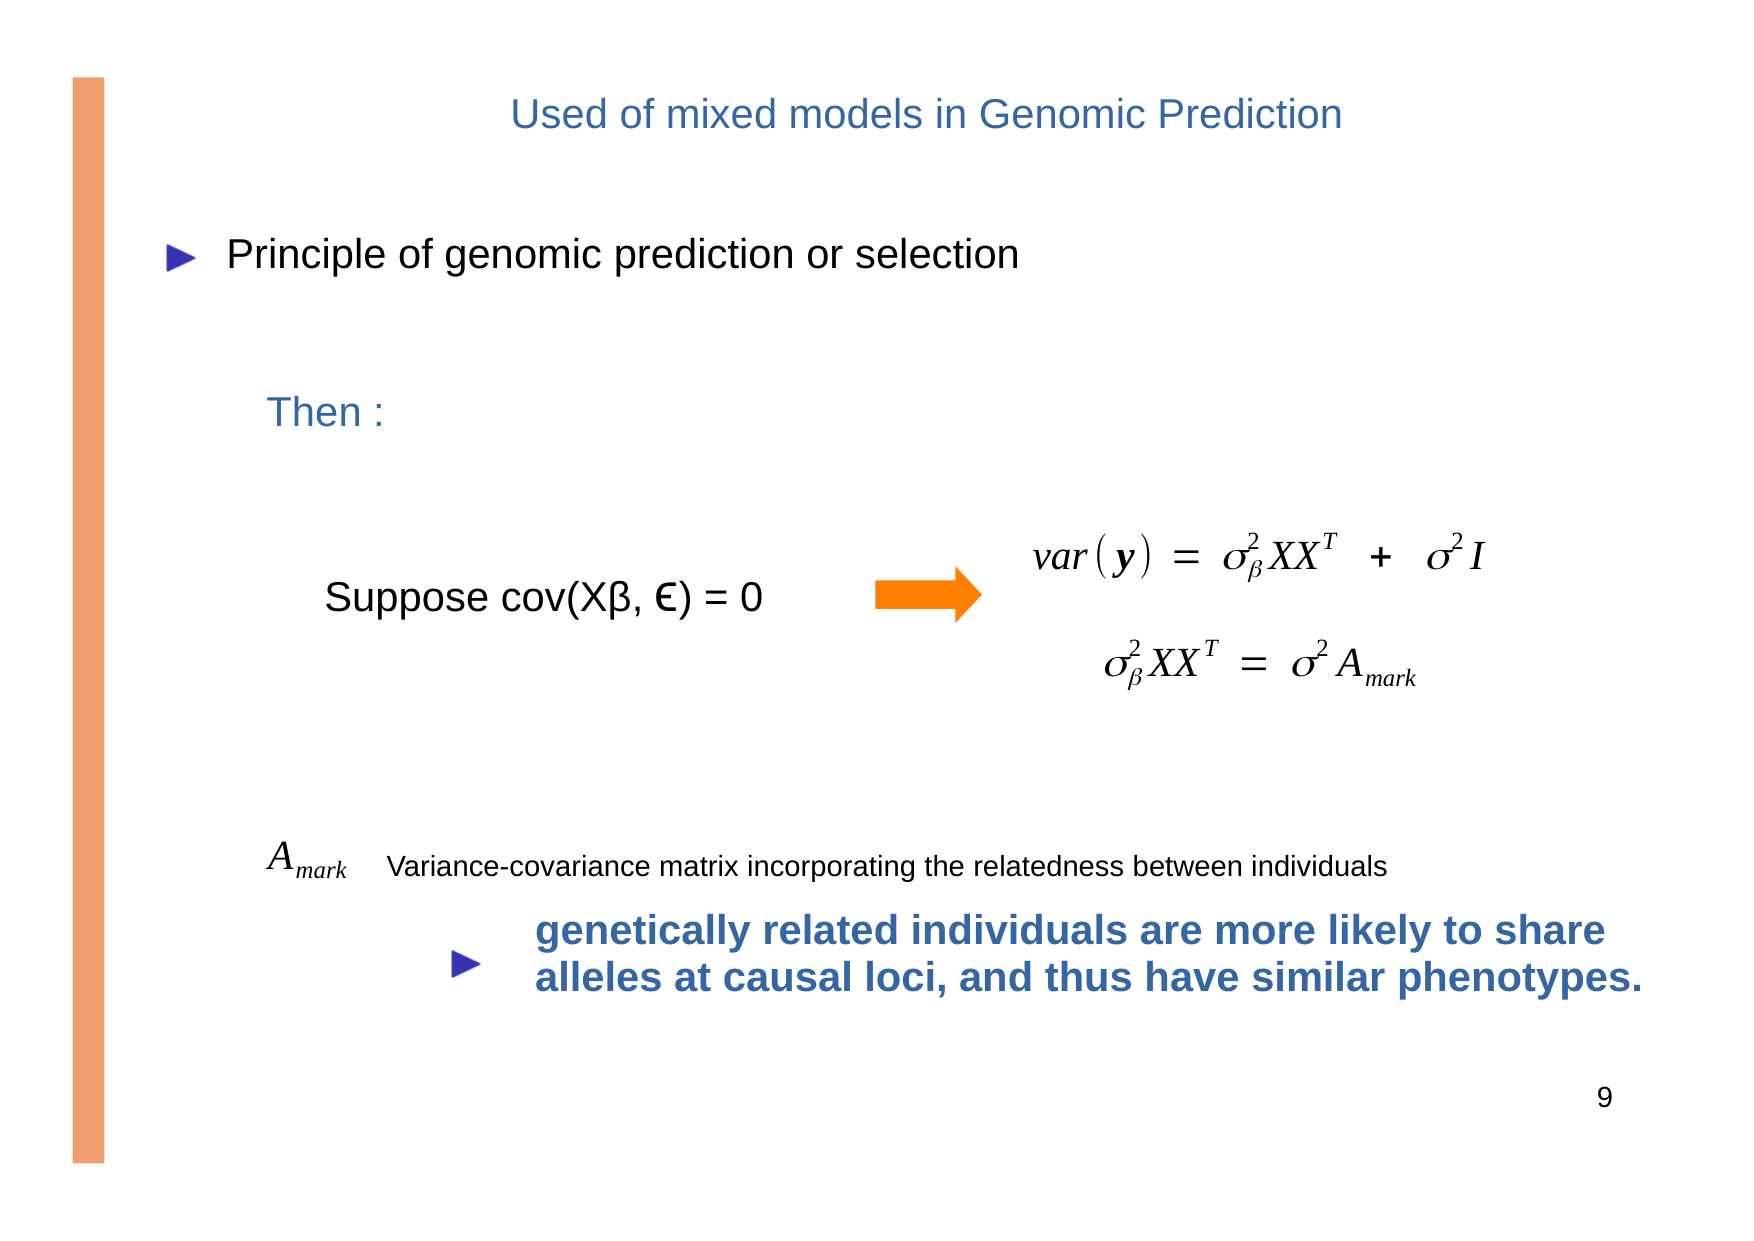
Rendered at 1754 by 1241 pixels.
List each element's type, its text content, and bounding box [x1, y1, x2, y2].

chart [263, 831, 349, 884]
text_box Used of mixed models in Genomic Prediction [495, 83, 1384, 146]
text_box Variance-covariance matrix incorporating the relatedness between individuals [371, 842, 1527, 896]
text_box Then : [251, 381, 447, 456]
text_box [72, 77, 105, 1164]
text_box genetically related individuals are more likely to share alleles at causal loci, and thus have similar phenotypes. [520, 899, 1679, 1022]
picture [154, 213, 212, 289]
picture [439, 919, 497, 995]
text_box [875, 566, 982, 624]
text_box Principle of genomic prediction or selection [212, 222, 1263, 289]
text_box Suppose cov(Xβ, ϵ) = 0 [309, 554, 867, 677]
chart [1031, 526, 1488, 692]
